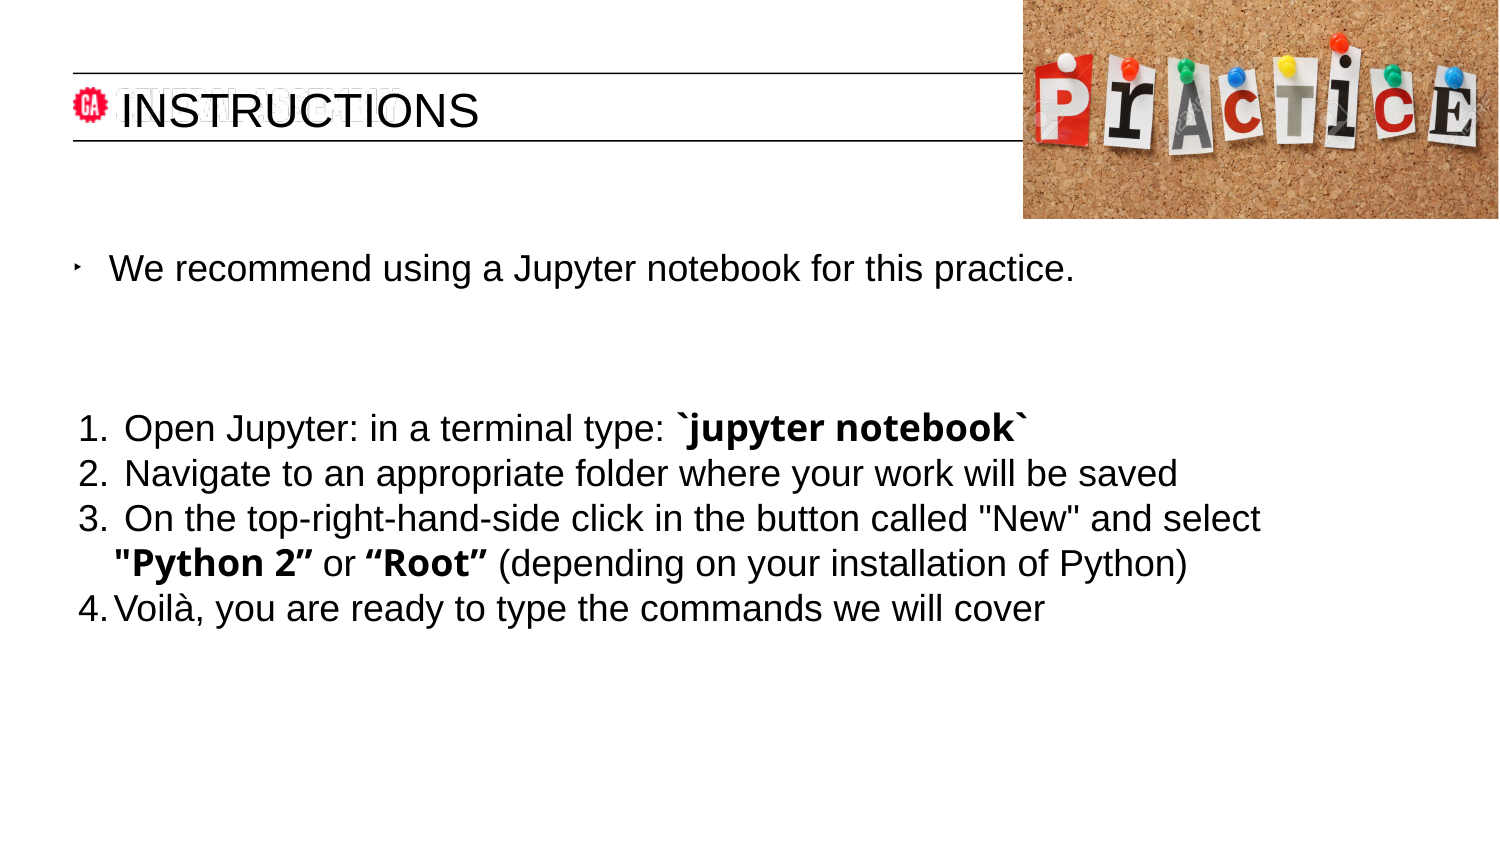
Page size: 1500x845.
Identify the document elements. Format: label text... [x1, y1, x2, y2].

text_box We recommend using a Jupyter notebook for this practice. [73, 244, 1427, 349]
picture [73, 87, 120, 123]
picture [1023, 0, 1499, 219]
text_box INSTRUCTIONS [120, 79, 709, 129]
text_box Open Jupyter: in a terminal type: `jupyter notebook` Navigate to an appropriate folder where your work will be saved On the top-right-hand-side click in the button called "New" and select "Python 2” or “Root” (depending on your installation of Python) Voilà, you are ready to type the commands we will cover [72, 336, 1366, 651]
